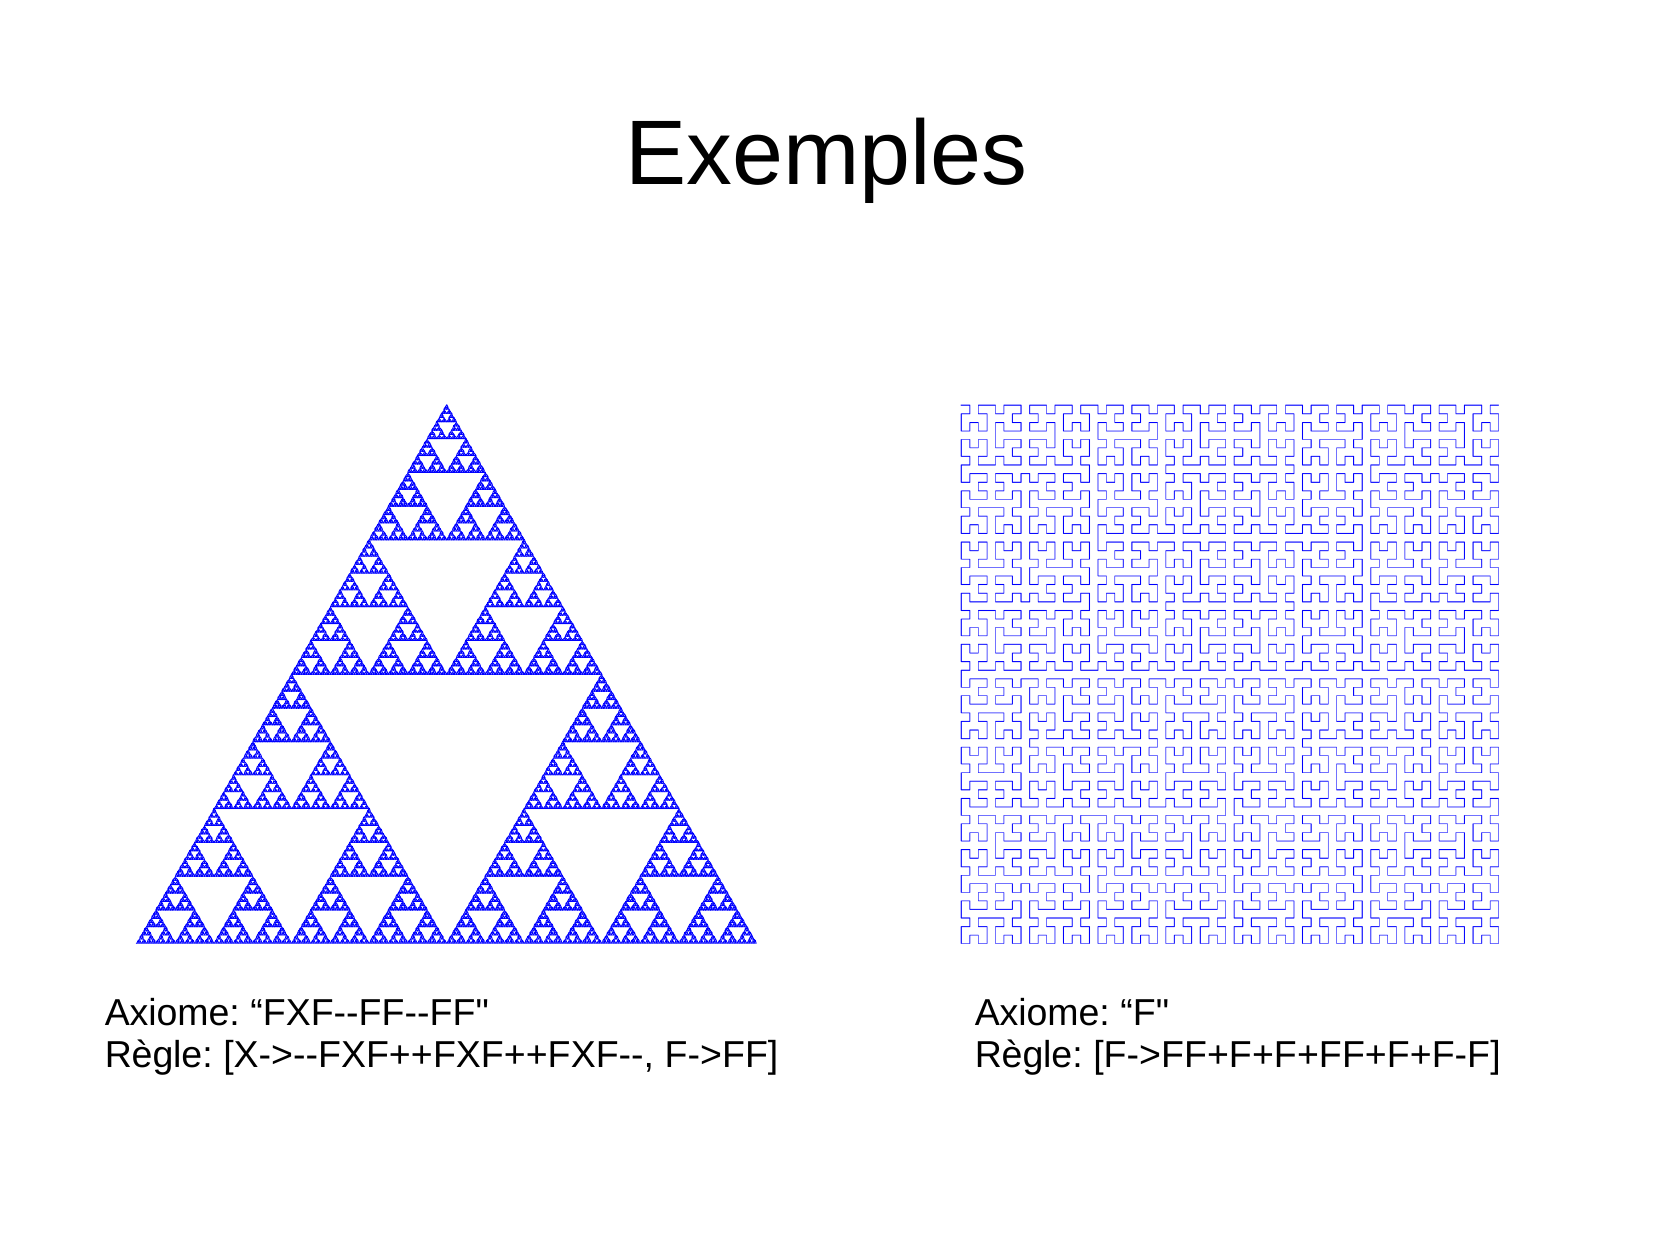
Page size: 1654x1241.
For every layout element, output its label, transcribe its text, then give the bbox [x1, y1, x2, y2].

picture [960, 404, 1499, 944]
title Exemples [82, 49, 1571, 257]
text_box Axiome: “F" Règle: [F->FF+F+F+FF+F+F-F] [960, 984, 1546, 1126]
text_box Axiome: “FXF--FF--FF" Règle: [X->--FXF++FXF++FXF--, F->FF] [90, 983, 856, 1125]
picture [135, 404, 757, 944]
